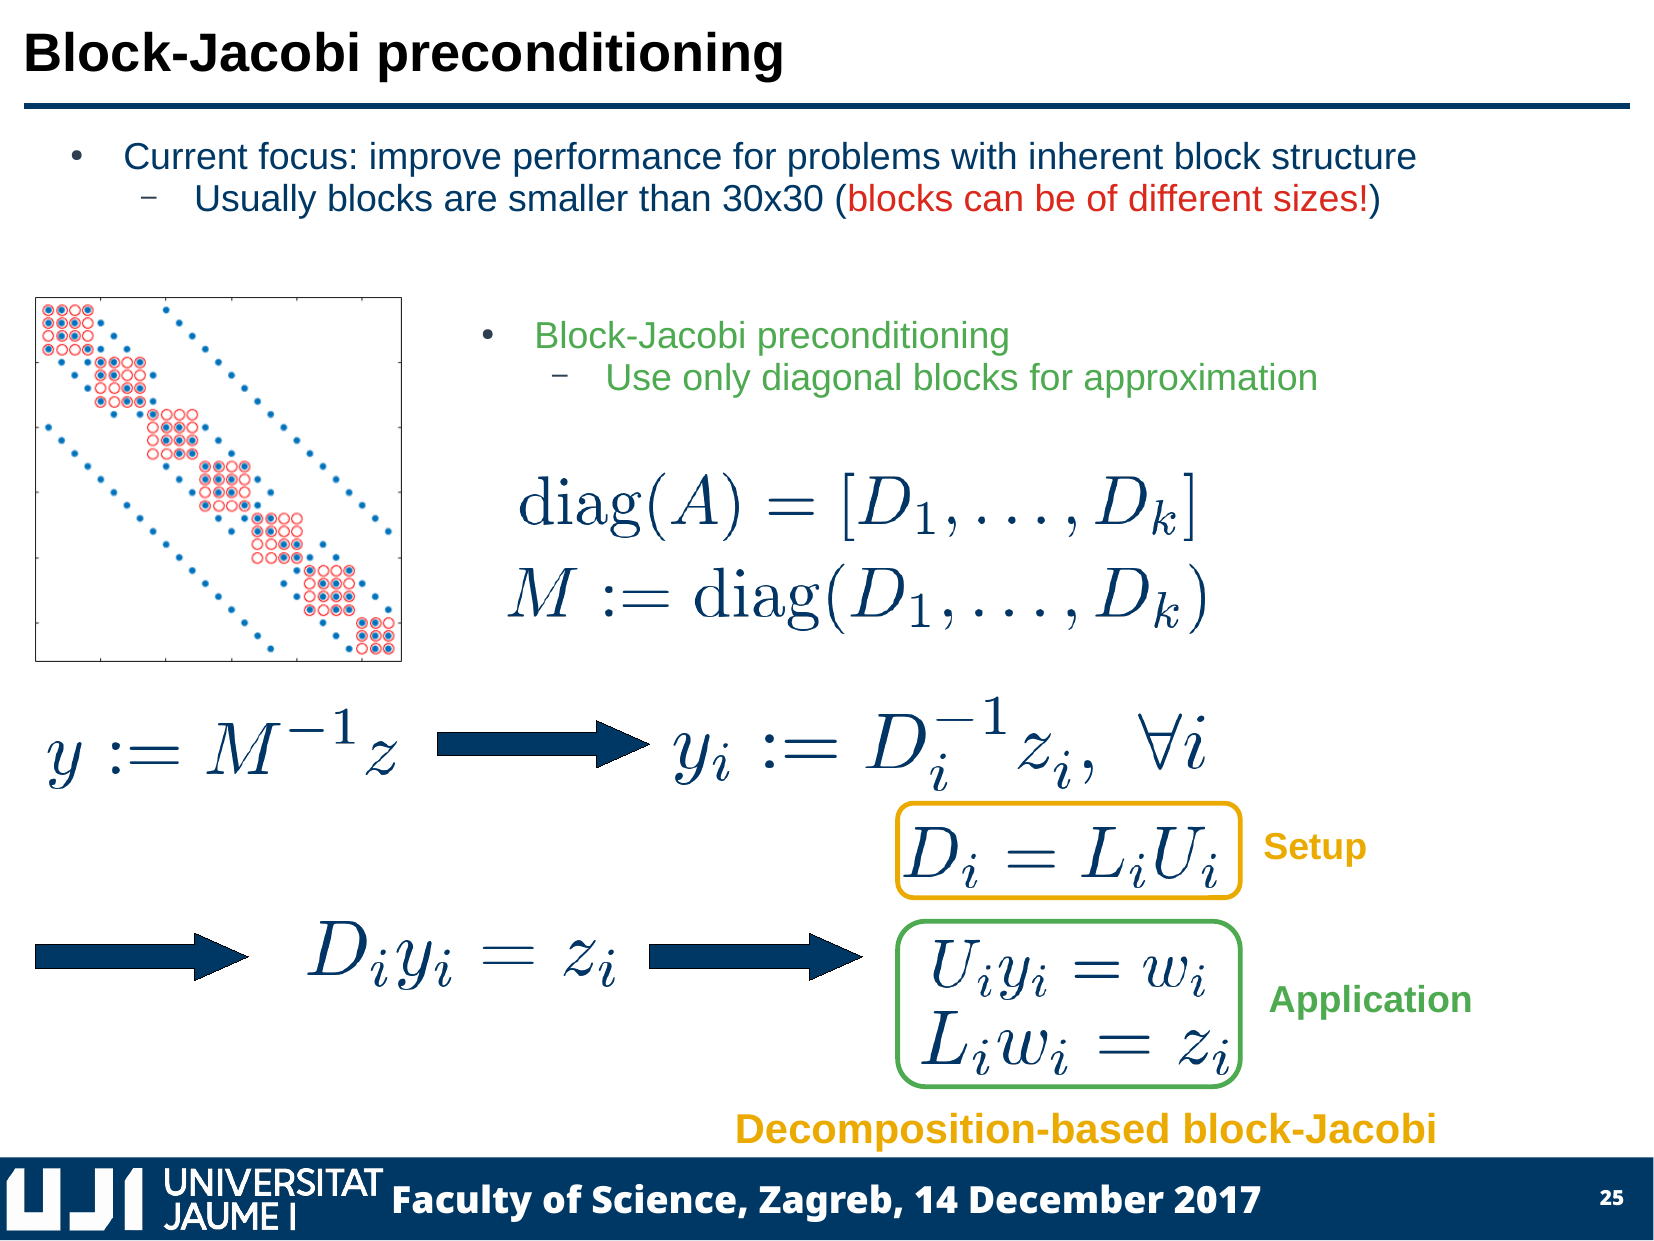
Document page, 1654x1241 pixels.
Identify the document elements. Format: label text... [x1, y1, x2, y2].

text_box [649, 933, 863, 981]
text_box Decomposition-based block-Jacobi [720, 1098, 1453, 1160]
text_box [437, 720, 650, 768]
picture [0, 1158, 390, 1241]
text_box [35, 933, 249, 981]
picture [519, 472, 1193, 541]
picture [35, 297, 402, 662]
picture [307, 921, 615, 990]
title Block-Jacobi preconditioning [23, 0, 1630, 107]
text_box Setup [1248, 817, 1383, 875]
picture [933, 939, 1205, 1000]
picture [47, 708, 397, 789]
text_box Application [1254, 971, 1489, 1029]
picture [507, 563, 1205, 634]
text_box Current focus: improve performance for problems with inherent block structure Usually blocks are smaller than 30x30 (blocks can be of different sizes!) [37, 128, 1583, 260]
picture [921, 1011, 1229, 1075]
picture [903, 826, 1217, 888]
text_box Block-Jacobi preconditioning Use only diagonal blocks for approximation [448, 307, 1424, 414]
picture [673, 696, 1205, 791]
